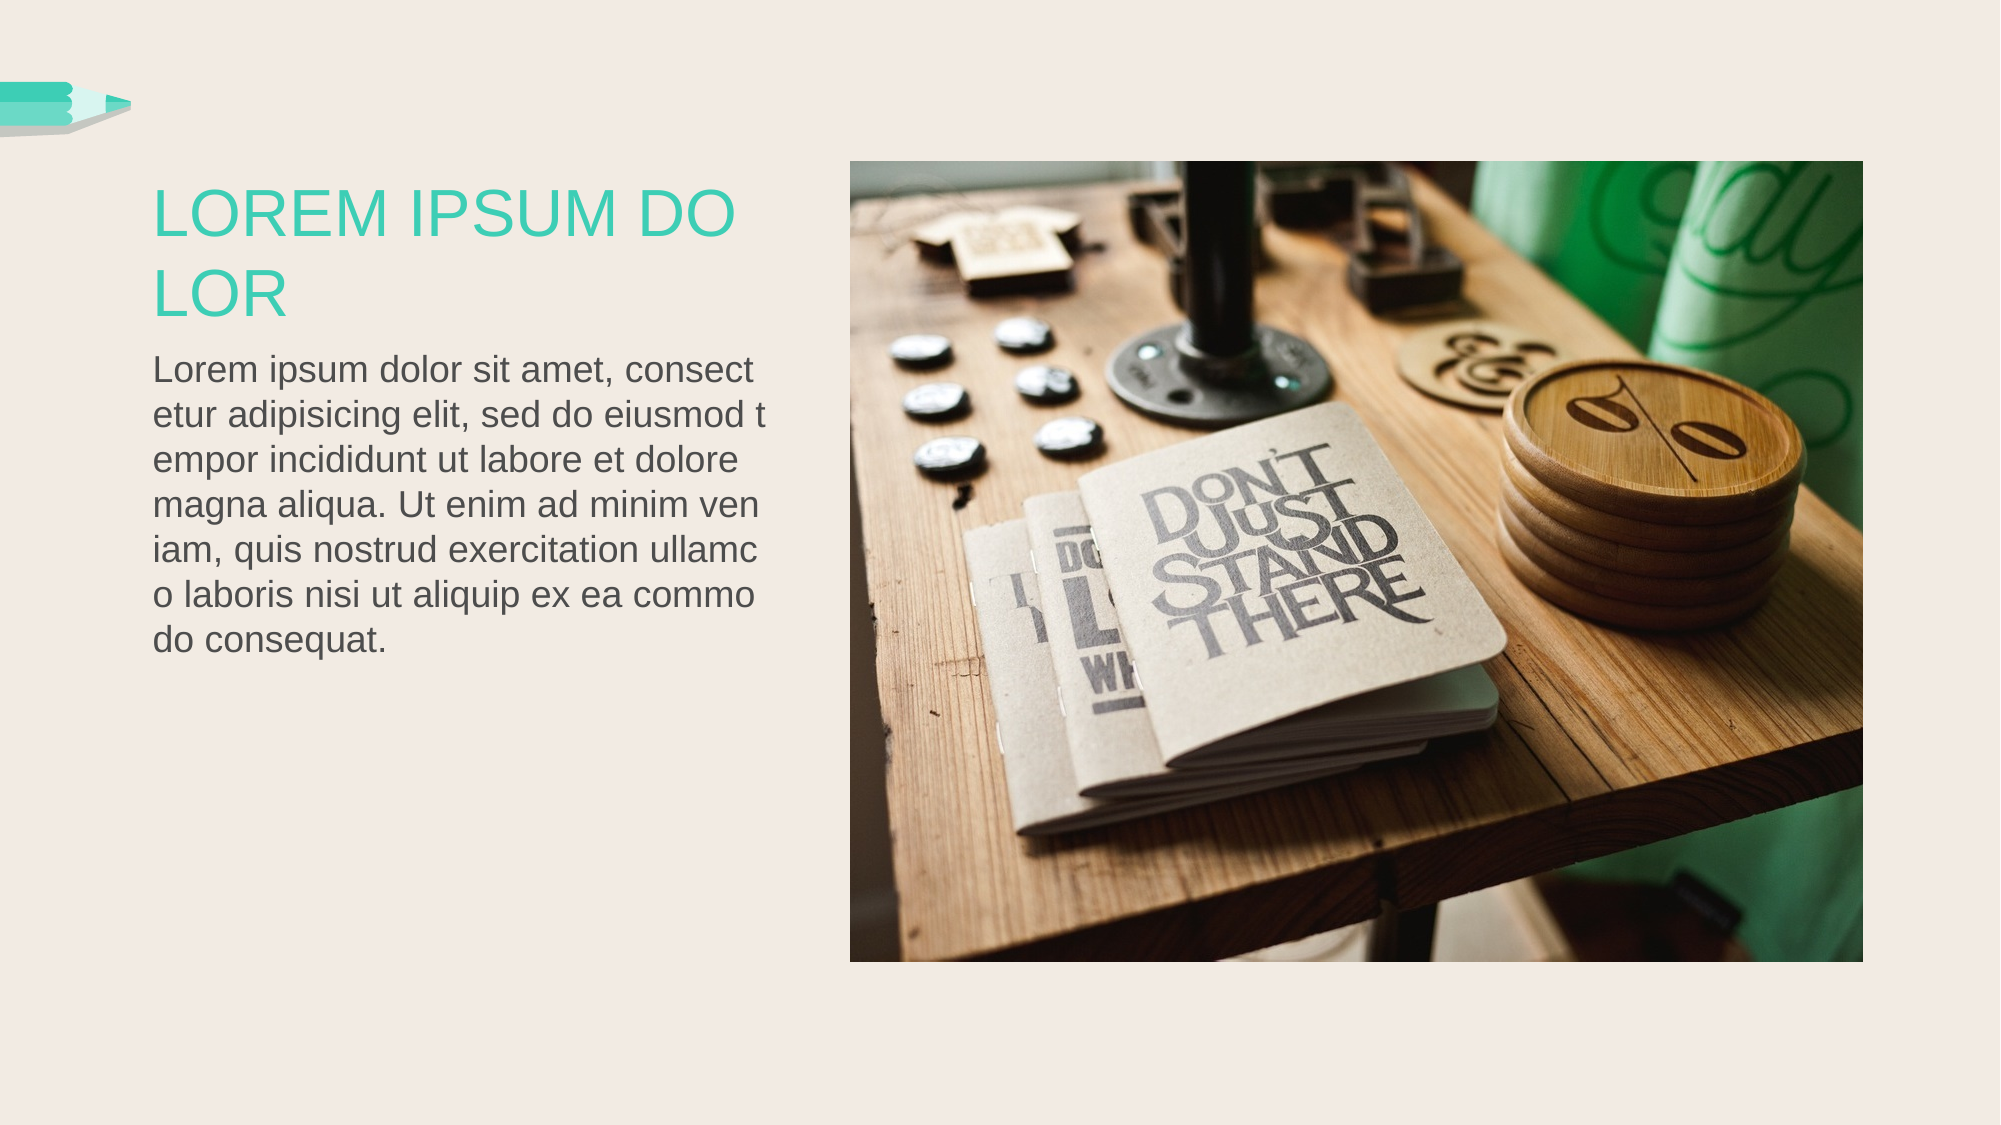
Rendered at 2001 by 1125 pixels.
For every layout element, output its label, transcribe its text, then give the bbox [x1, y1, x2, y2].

picture [0, 0, 2001, 1125]
title LOREM IPSUM DOLOR [137, 75, 783, 337]
list Lorem ipsum dolor sit amet, consectetur adipisicing elit, sed do eiusmod tempor incididunt ut labore et dolore magna aliqua. Ut enim ad minim veniam, quis nostrud exercitation ullamco laboris nisi ut aliquip ex ea commodo consequat. [137, 337, 783, 963]
